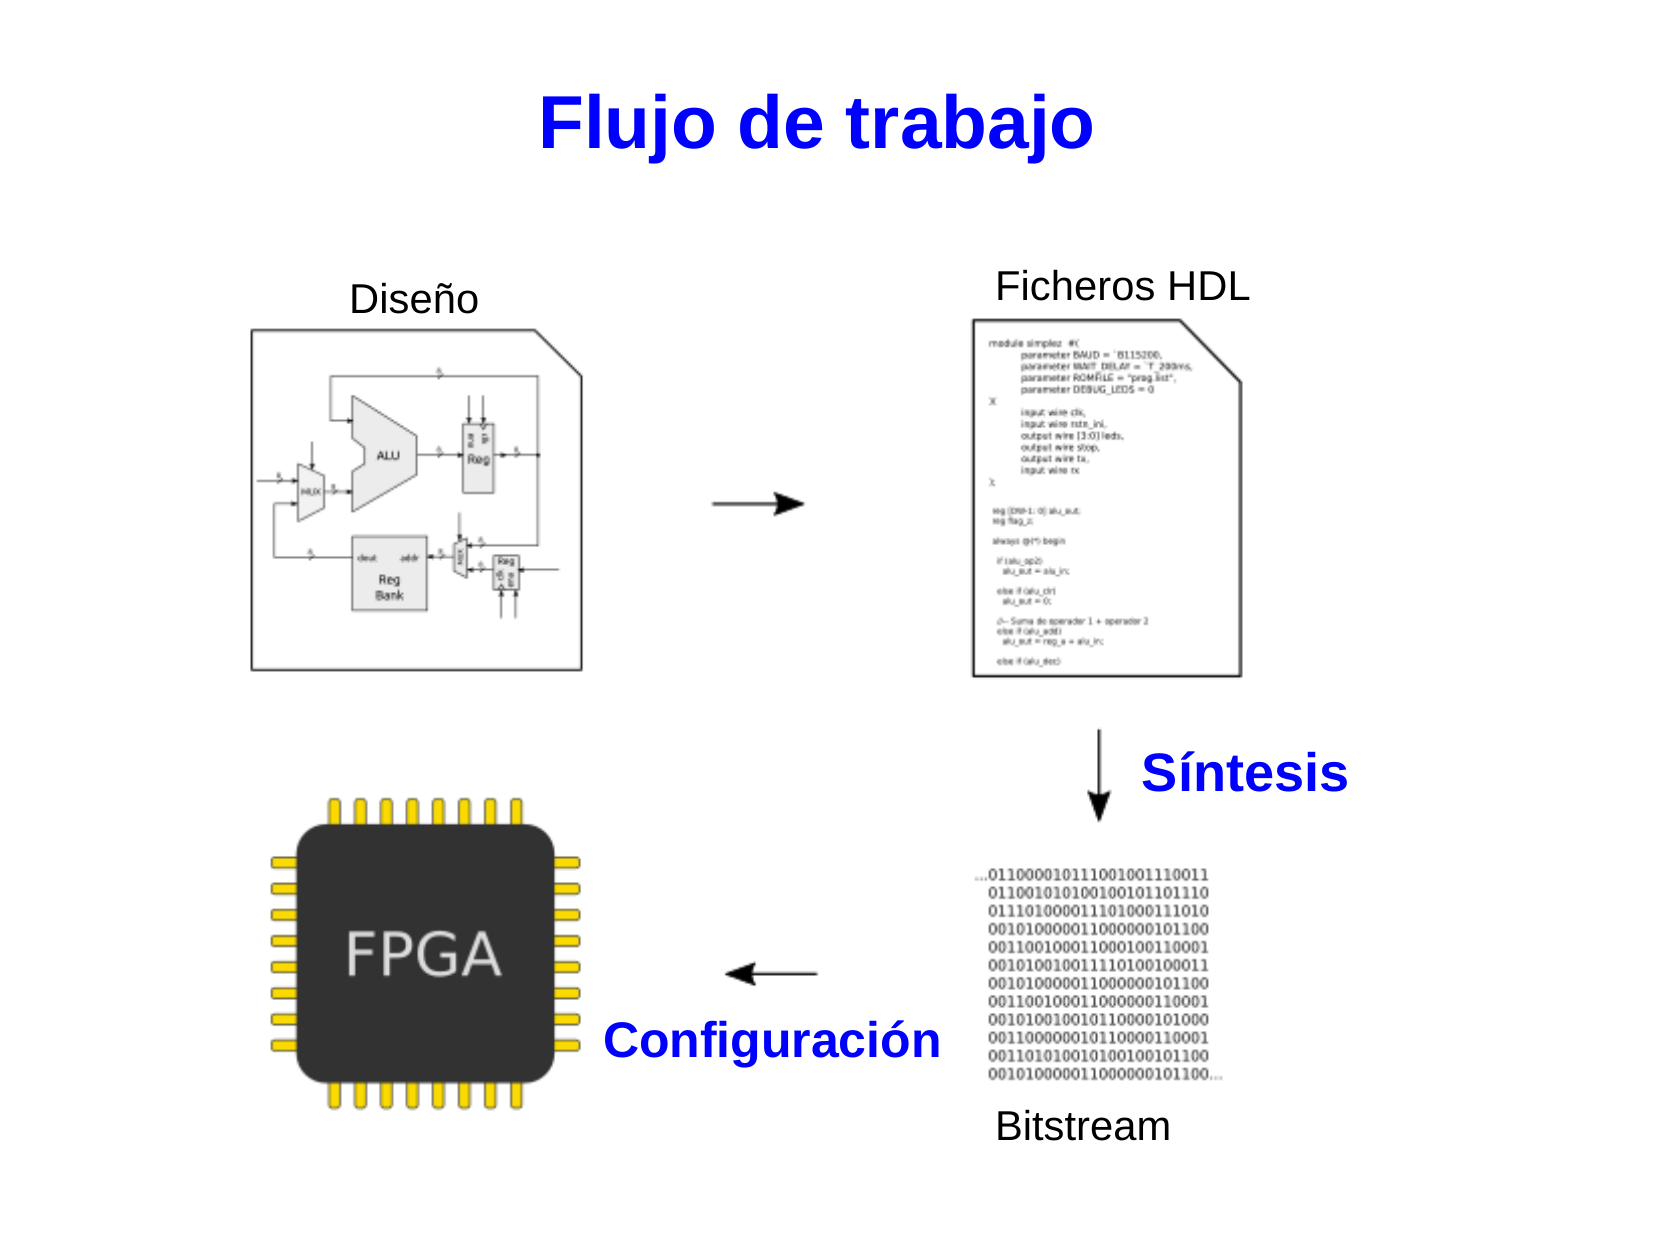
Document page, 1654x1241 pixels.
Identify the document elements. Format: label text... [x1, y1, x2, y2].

text_box Configuración [570, 1005, 976, 1089]
picture [225, 269, 1267, 1156]
text_box Bitstream [945, 1095, 1216, 1171]
text_box Flujo de trabajo [90, 73, 1546, 211]
text_box Síntesis [1052, 735, 1441, 834]
text_box Ficheros HDL [945, 255, 1277, 331]
text_box Diseño [298, 268, 526, 331]
